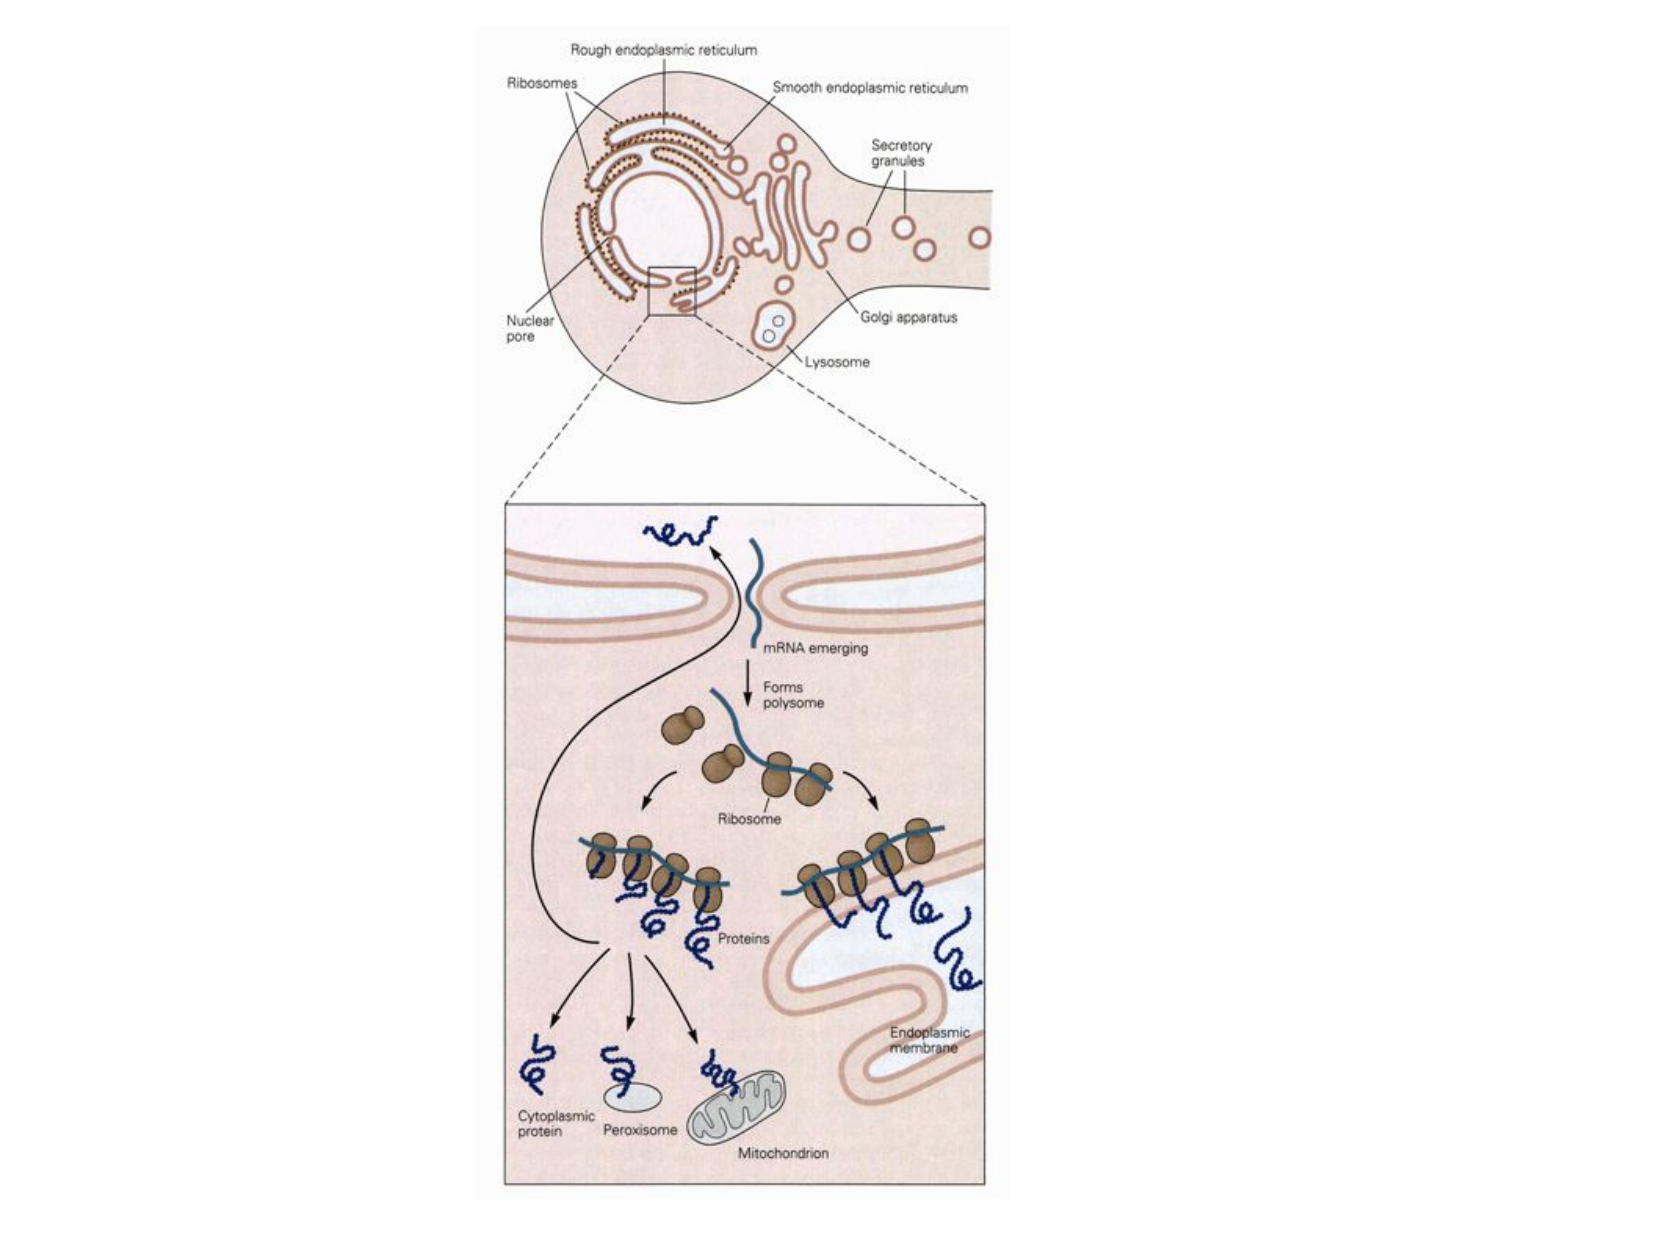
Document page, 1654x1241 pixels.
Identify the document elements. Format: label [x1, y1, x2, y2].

picture [475, 23, 1031, 1207]
